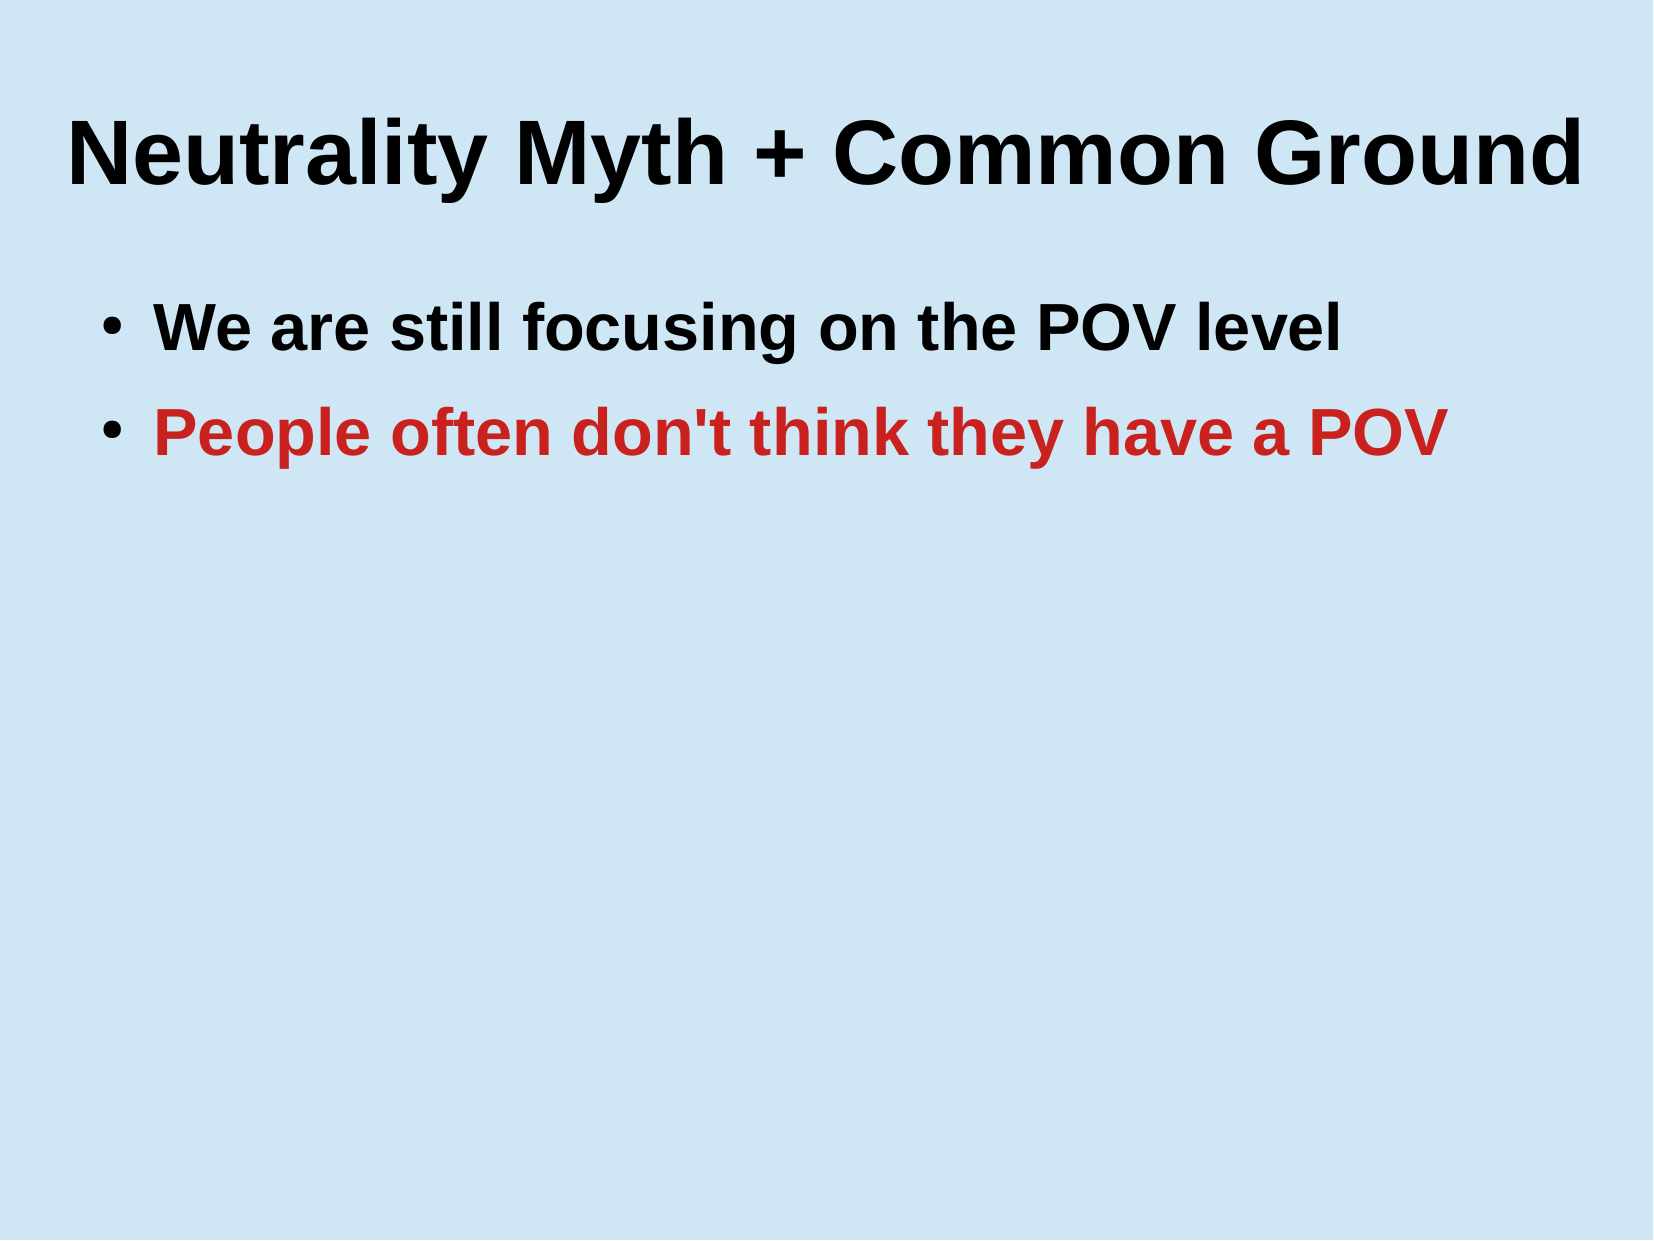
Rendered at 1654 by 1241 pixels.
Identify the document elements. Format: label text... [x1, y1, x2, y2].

title Neutrality Myth + Common Ground [29, 49, 1625, 257]
list We are still focusing on the POV level People often don't think they have a POV [82, 290, 1571, 1010]
